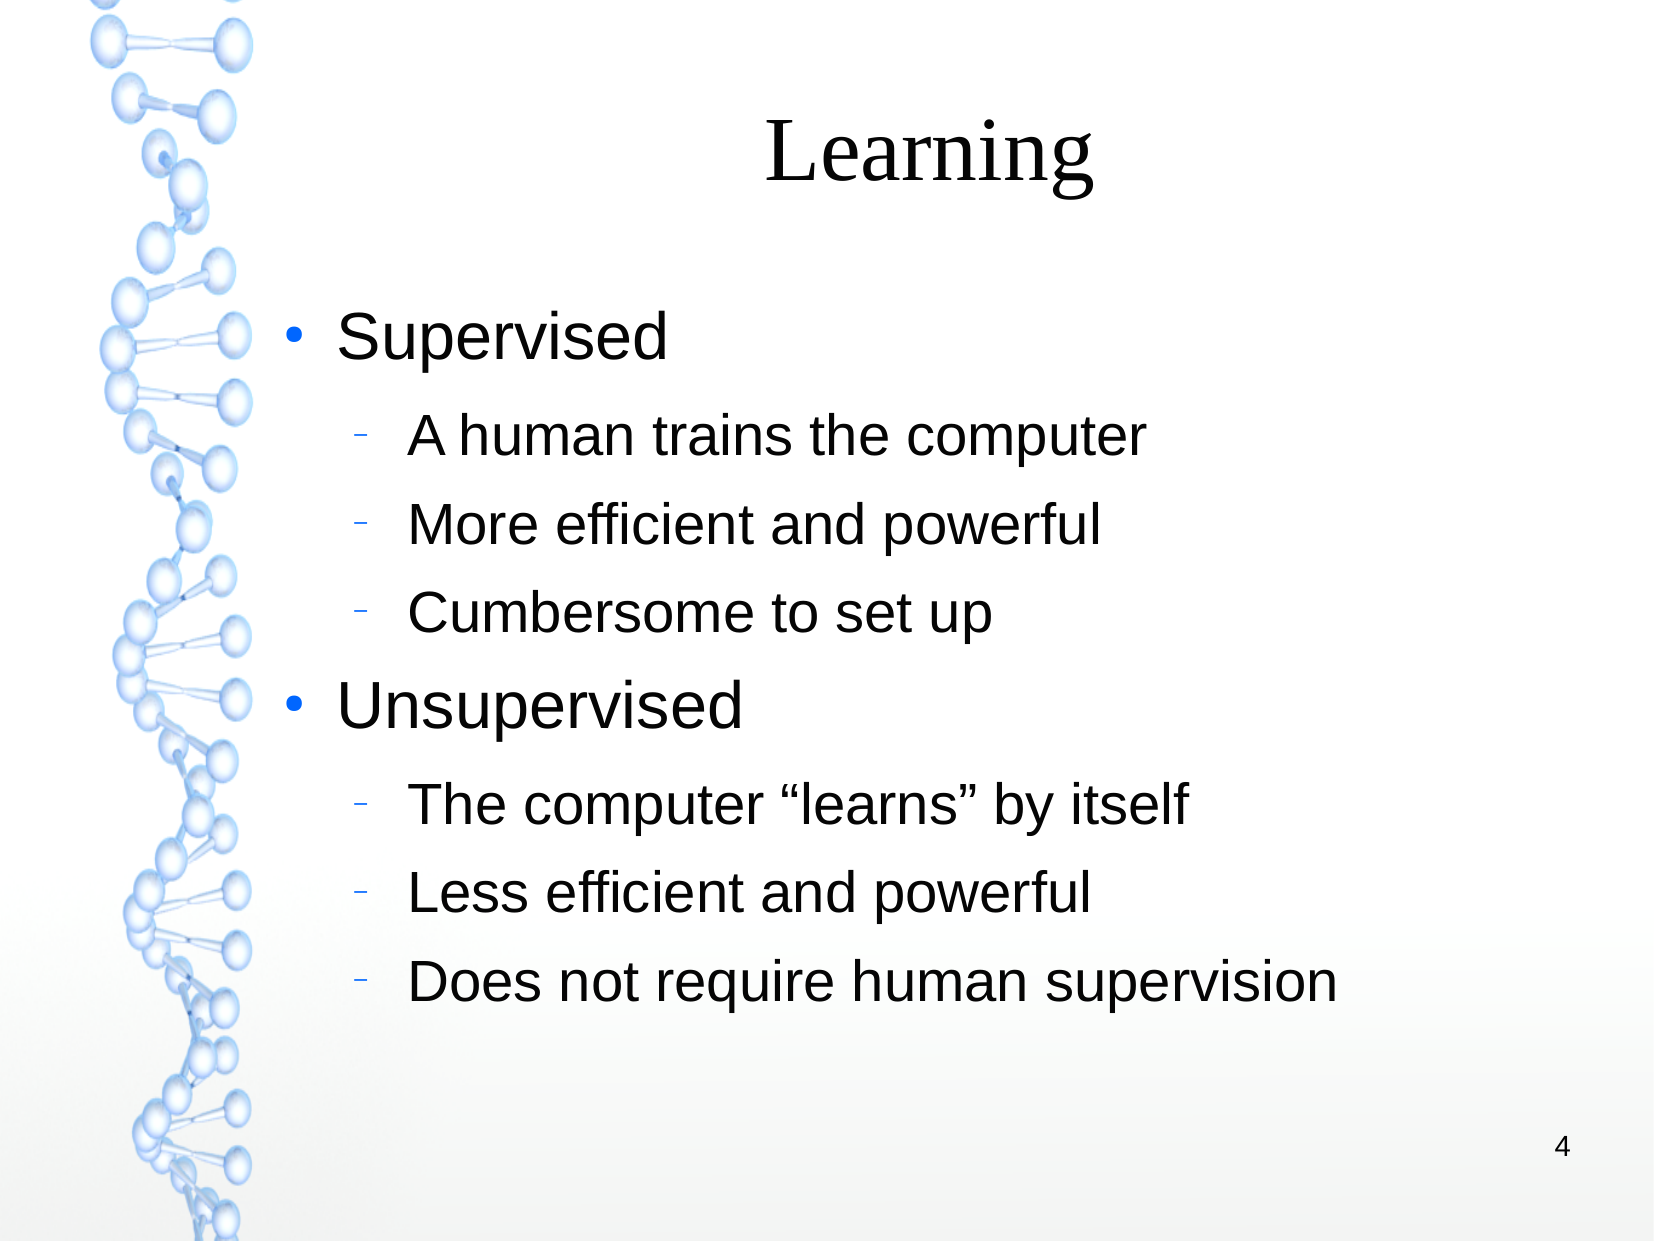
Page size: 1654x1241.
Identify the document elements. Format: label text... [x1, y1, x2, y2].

picture [0, 0, 1654, 1241]
title Learning [265, 47, 1595, 252]
list Supervised A human trains the computer More efficient and powerful Cumbersome to set up Unsupervised The computer “learns” by itself Less efficient and powerful Does not require human supervision [265, 299, 1595, 1019]
